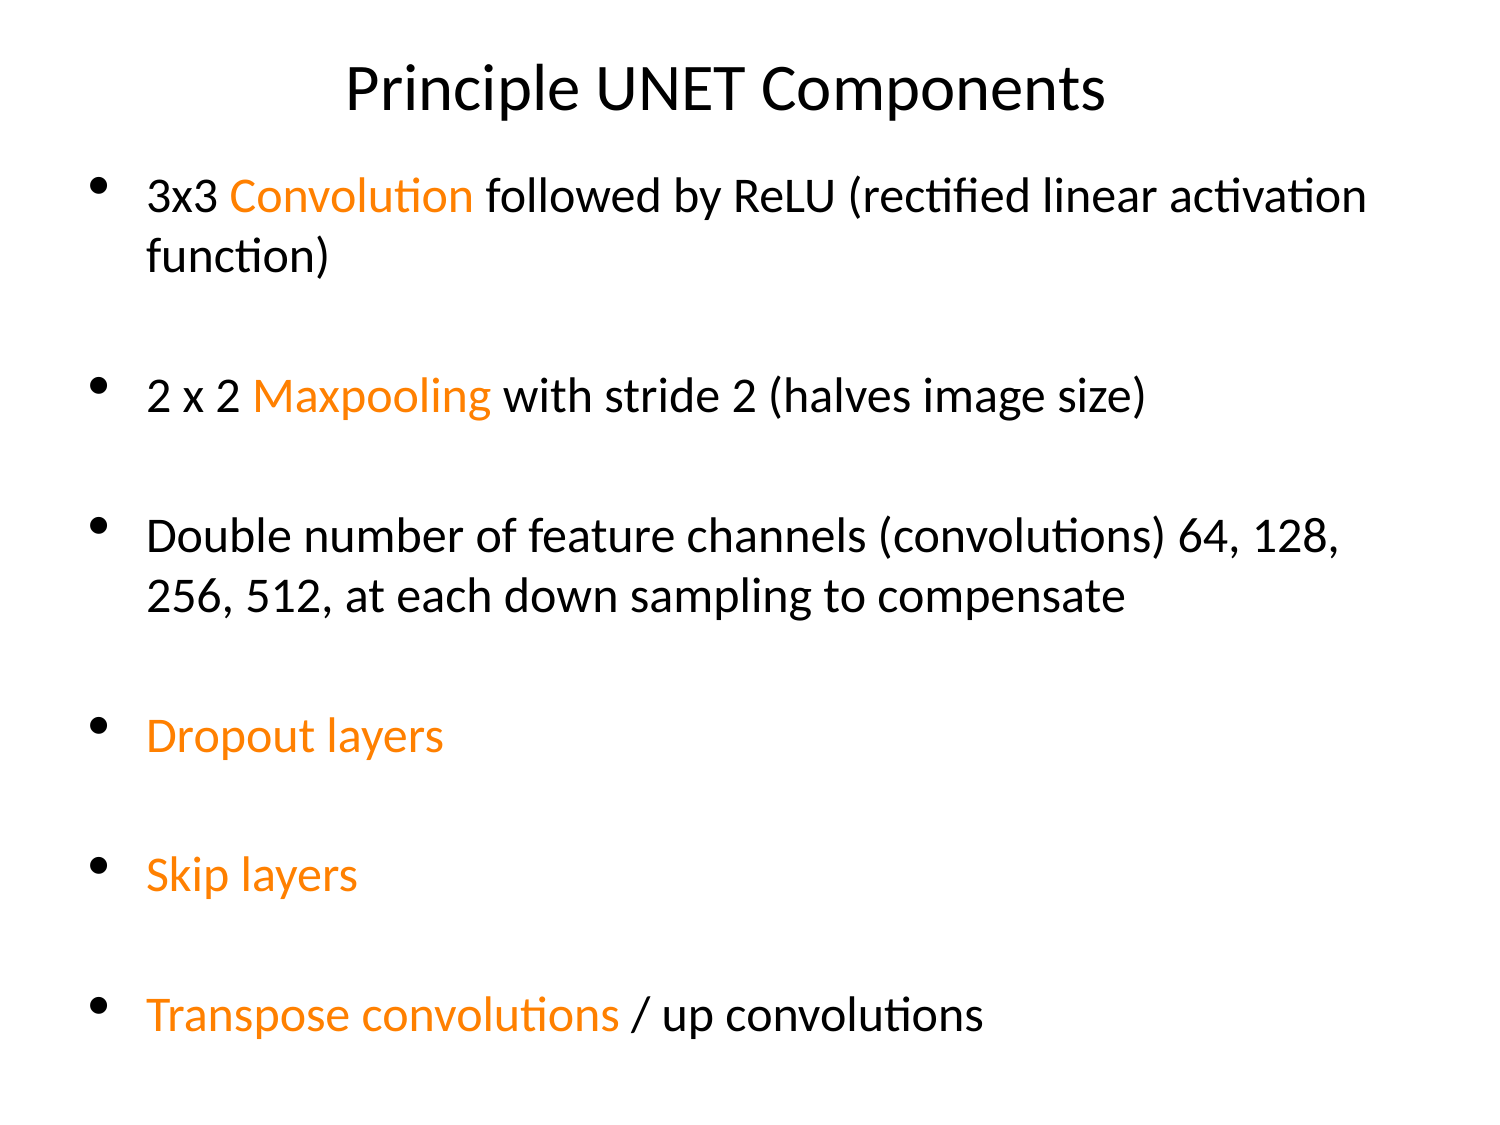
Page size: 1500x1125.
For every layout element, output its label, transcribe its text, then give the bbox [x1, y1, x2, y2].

text_box 3x3 Convolution followed by ReLU (rectified linear activation function) 2 x 2 Maxpooling with stride 2 (halves image size) Double number of feature channels (convolutions) 64, 128, 256, 512, at each down sampling to compensate Dropout layers Skip layers Transpose convolutions / up convolutions [75, 154, 1425, 975]
text_box Principle UNET Components [59, 20, 1409, 148]
